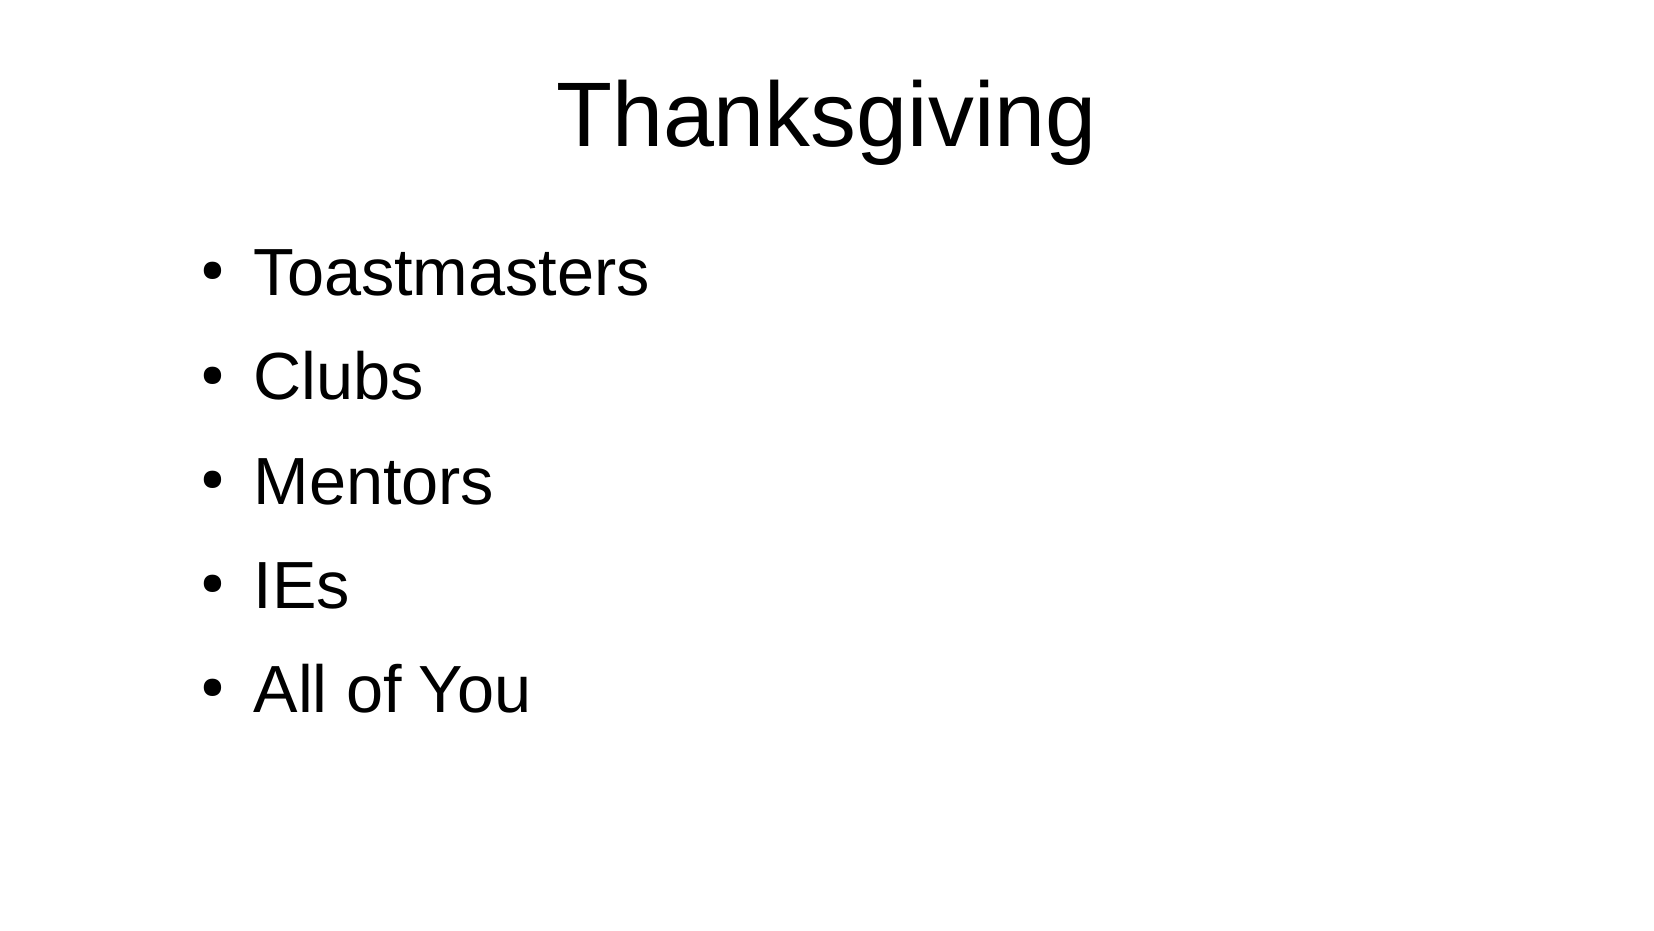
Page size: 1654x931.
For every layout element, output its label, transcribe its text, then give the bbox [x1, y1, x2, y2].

title Thanksgiving [82, 37, 1571, 193]
list Toastmasters Clubs Mentors IEs All of You [182, 235, 792, 775]
